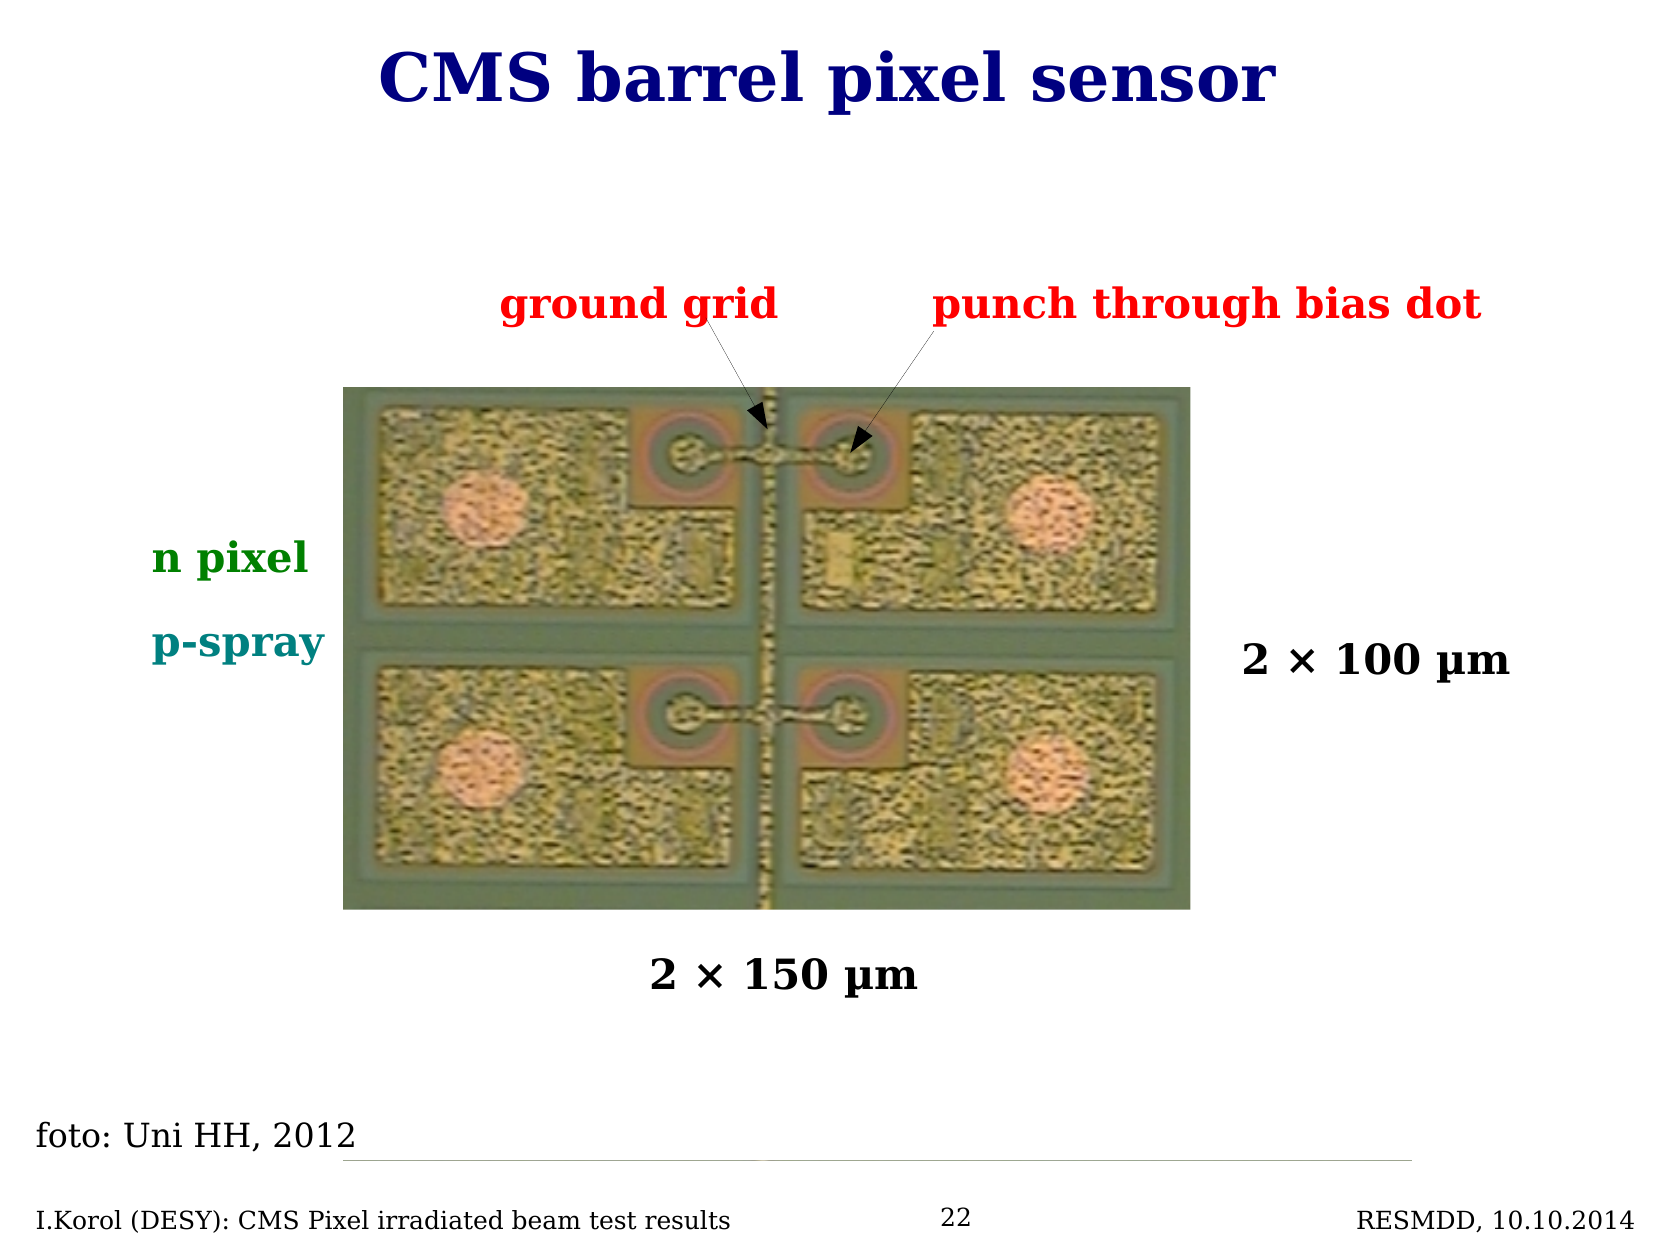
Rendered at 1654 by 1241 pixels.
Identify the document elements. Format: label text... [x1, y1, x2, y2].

title CMS barrel pixel sensor [121, 32, 1534, 124]
text_box p-spray [151, 606, 325, 656]
text_box ground grid [499, 268, 780, 318]
picture [343, 387, 1190, 909]
text_box 2 × 100 µm [1241, 624, 1511, 674]
text_box punch through bias dot [932, 268, 1482, 318]
text_box n pixel [151, 522, 309, 572]
text_box foto: Uni HH, 2012 [35, 1107, 358, 1147]
text_box 2 × 150 µm [649, 939, 919, 989]
text_box [336, 124, 1427, 1161]
